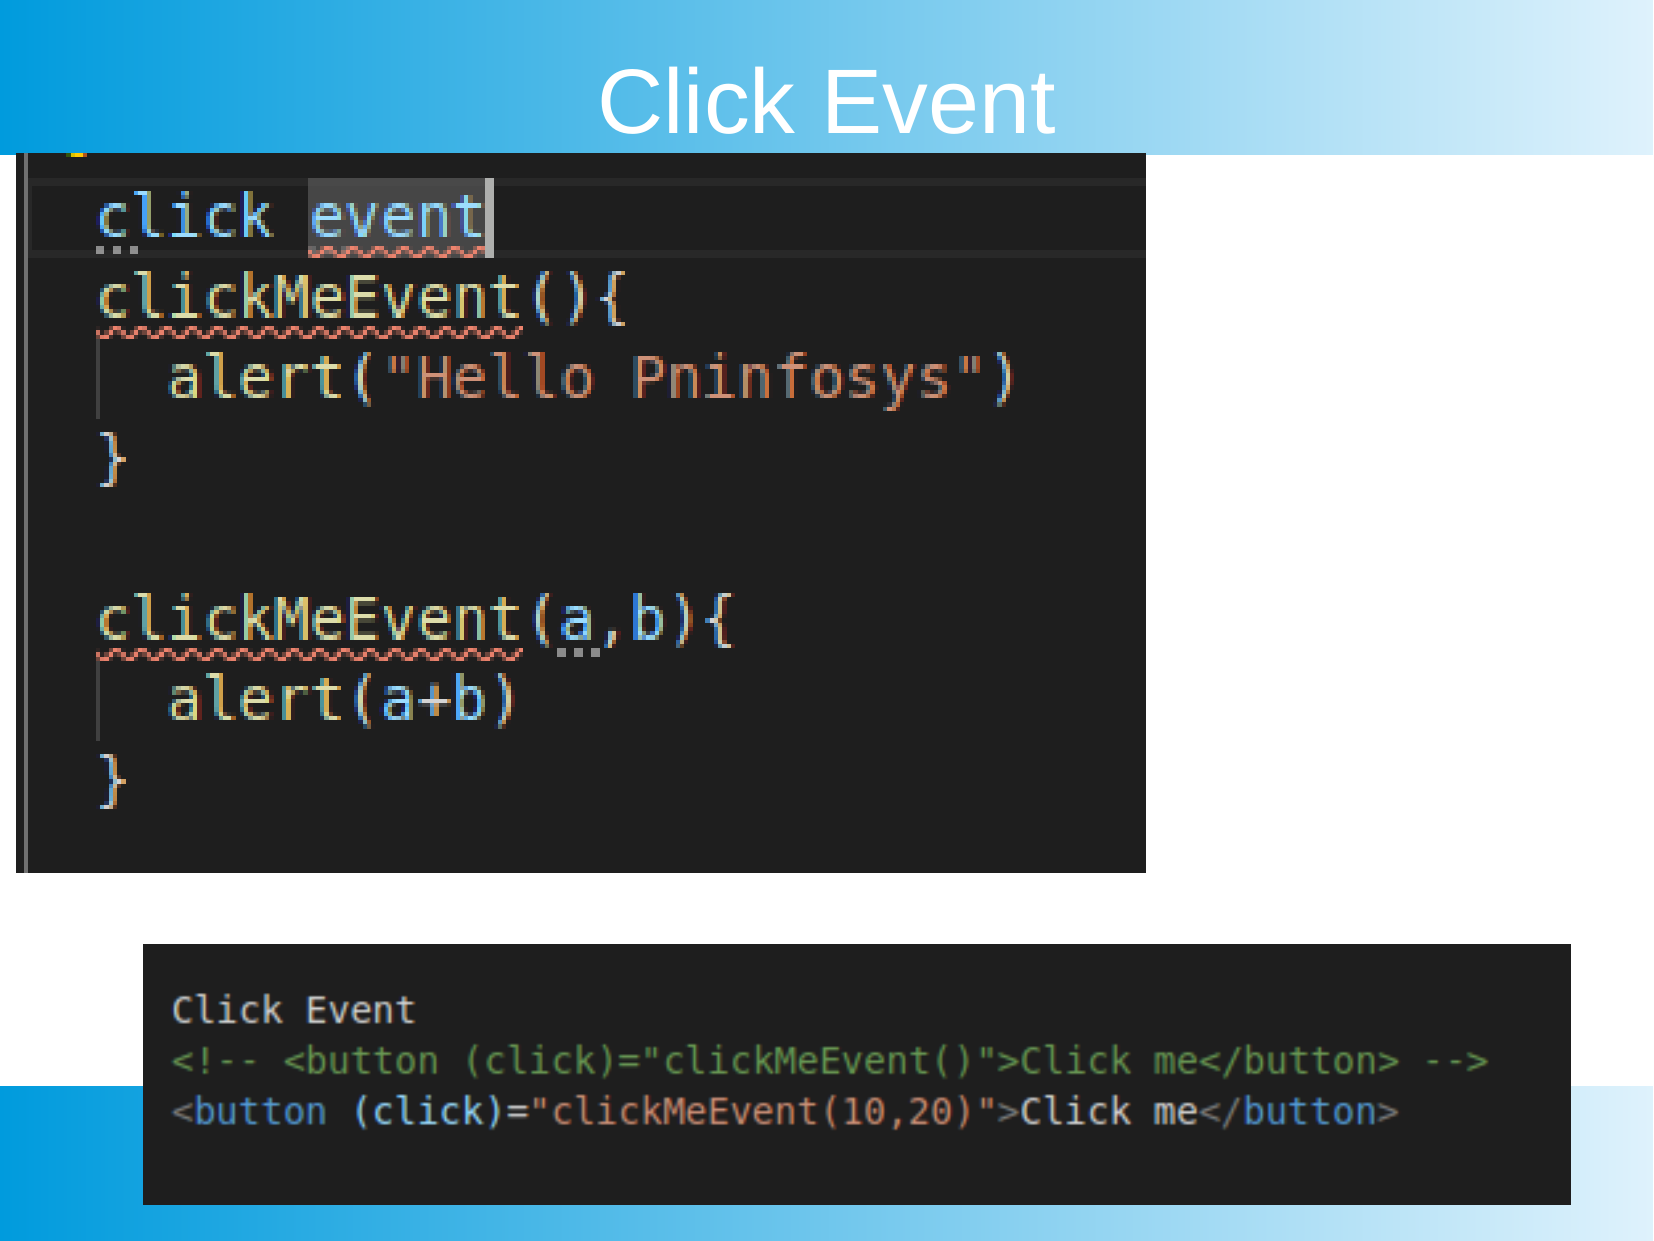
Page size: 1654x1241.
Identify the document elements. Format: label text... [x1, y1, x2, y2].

picture [16, 153, 1146, 873]
picture [143, 944, 1571, 1205]
title Click Event [82, 49, 1571, 155]
